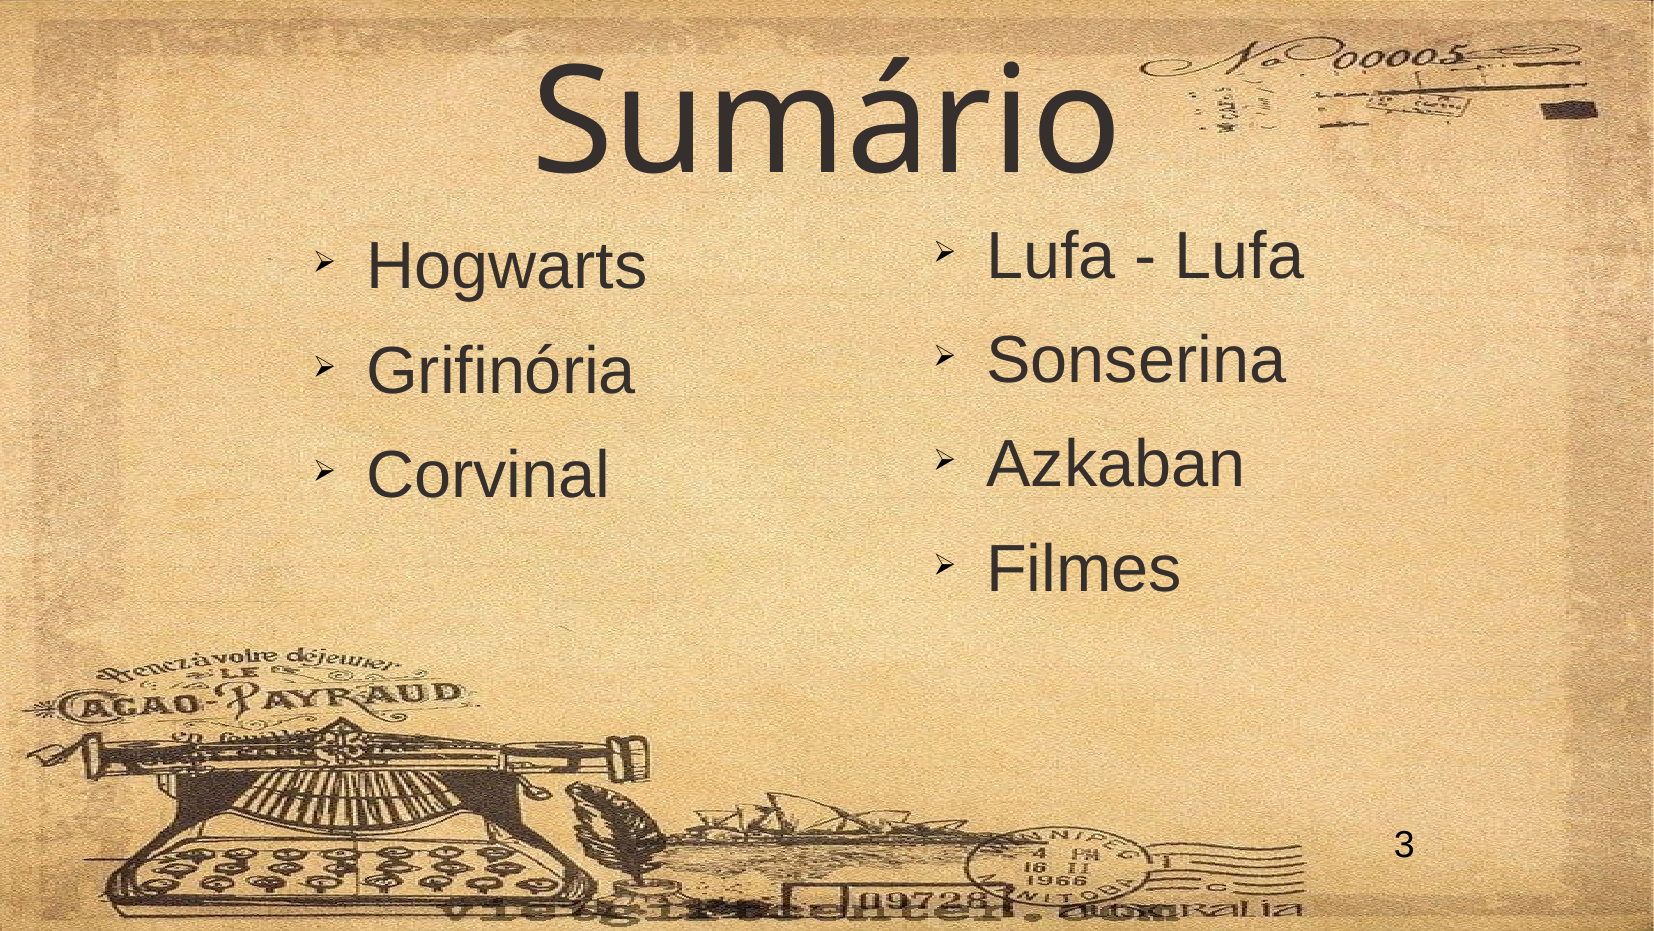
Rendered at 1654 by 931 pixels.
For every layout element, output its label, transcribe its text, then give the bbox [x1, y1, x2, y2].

text_box <número> [1379, 815, 1654, 886]
list Hogwarts Grifinória Corvinal [295, 228, 709, 768]
picture [0, 0, 1654, 931]
list Lufa - Lufa Sonserina Azkaban Filmes [915, 217, 1642, 758]
title Sumário [82, 16, 1571, 214]
